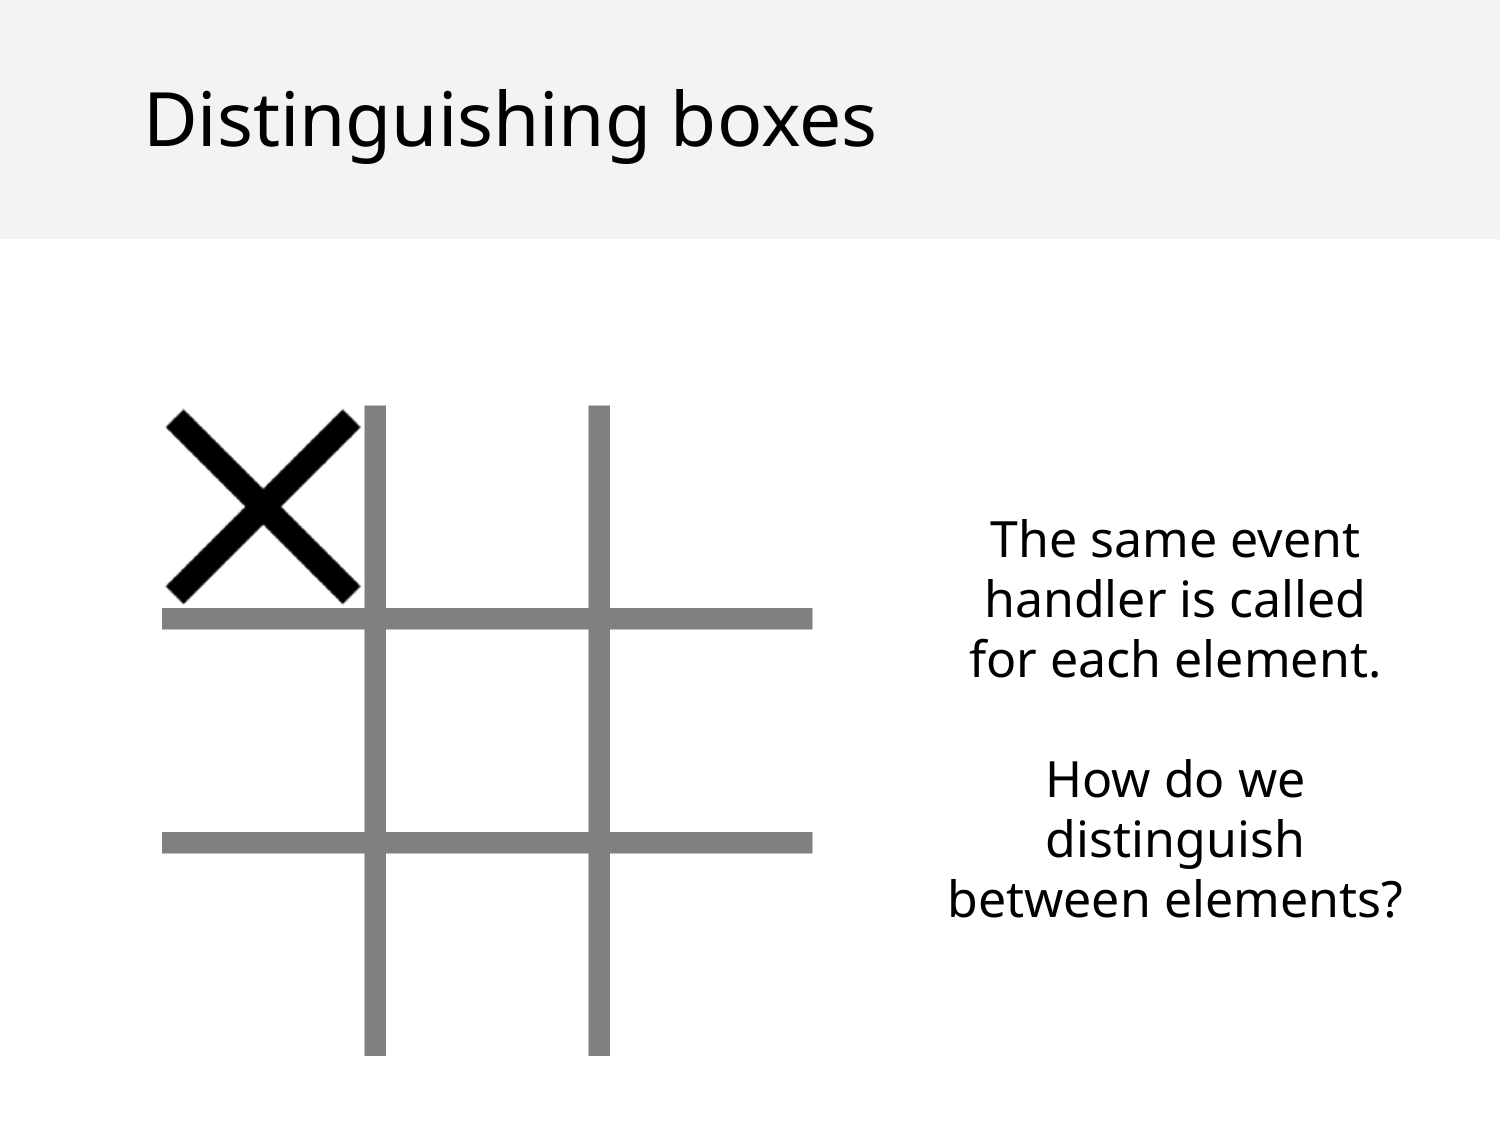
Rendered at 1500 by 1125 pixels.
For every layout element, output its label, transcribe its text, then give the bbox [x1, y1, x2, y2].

text_box The same event handler is called for each element. How do we distinguish between elements? [930, 492, 1421, 919]
picture [153, 398, 828, 1067]
title Distinguishing boxes [128, 56, 1372, 183]
